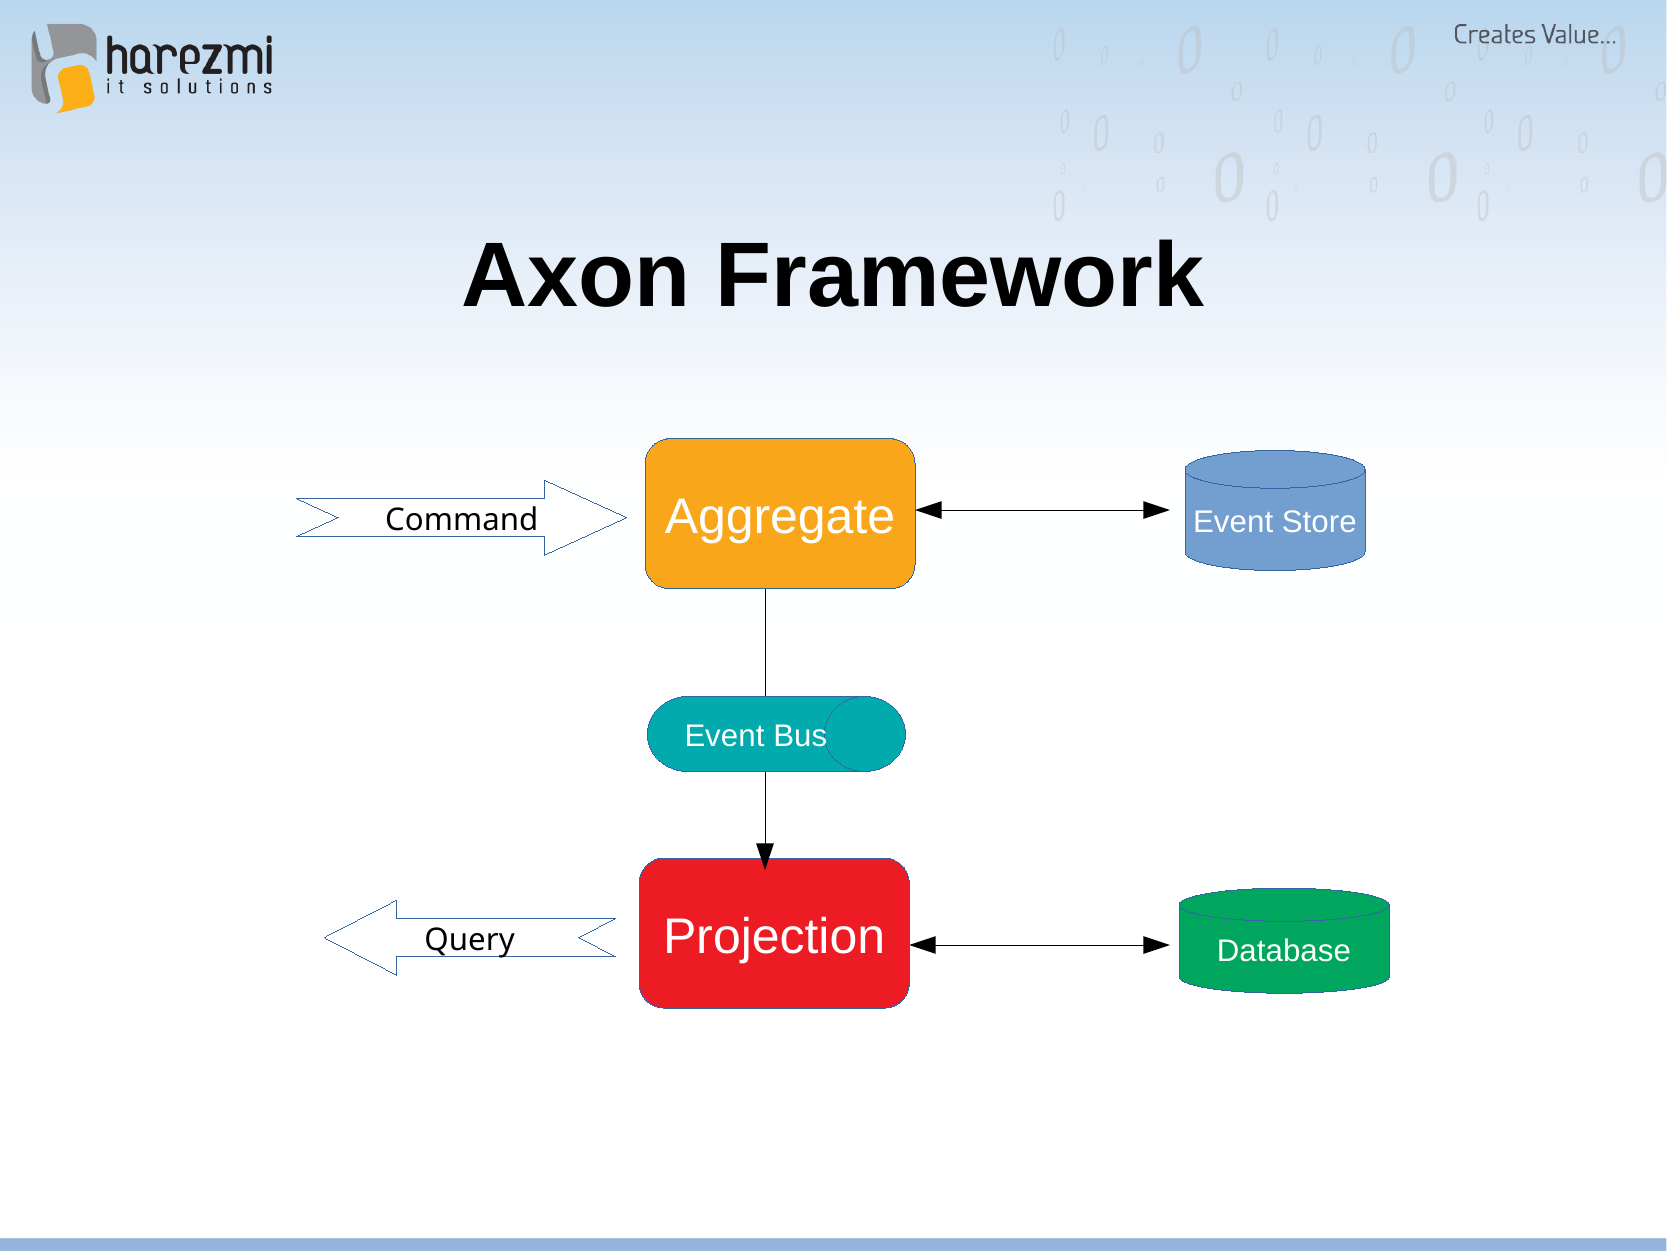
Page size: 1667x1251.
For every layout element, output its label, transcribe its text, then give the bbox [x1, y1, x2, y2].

text_box Command [296, 480, 627, 556]
text_box Event Bus [647, 696, 906, 772]
picture [0, 0, 1667, 1251]
text_box Projection [639, 858, 910, 1009]
text_box Event Store [1185, 450, 1366, 571]
text_box Query [324, 900, 616, 976]
text_box Database [1179, 888, 1390, 994]
text_box Aggregate [645, 438, 916, 589]
text_box Axon Framework [83, 167, 1584, 377]
